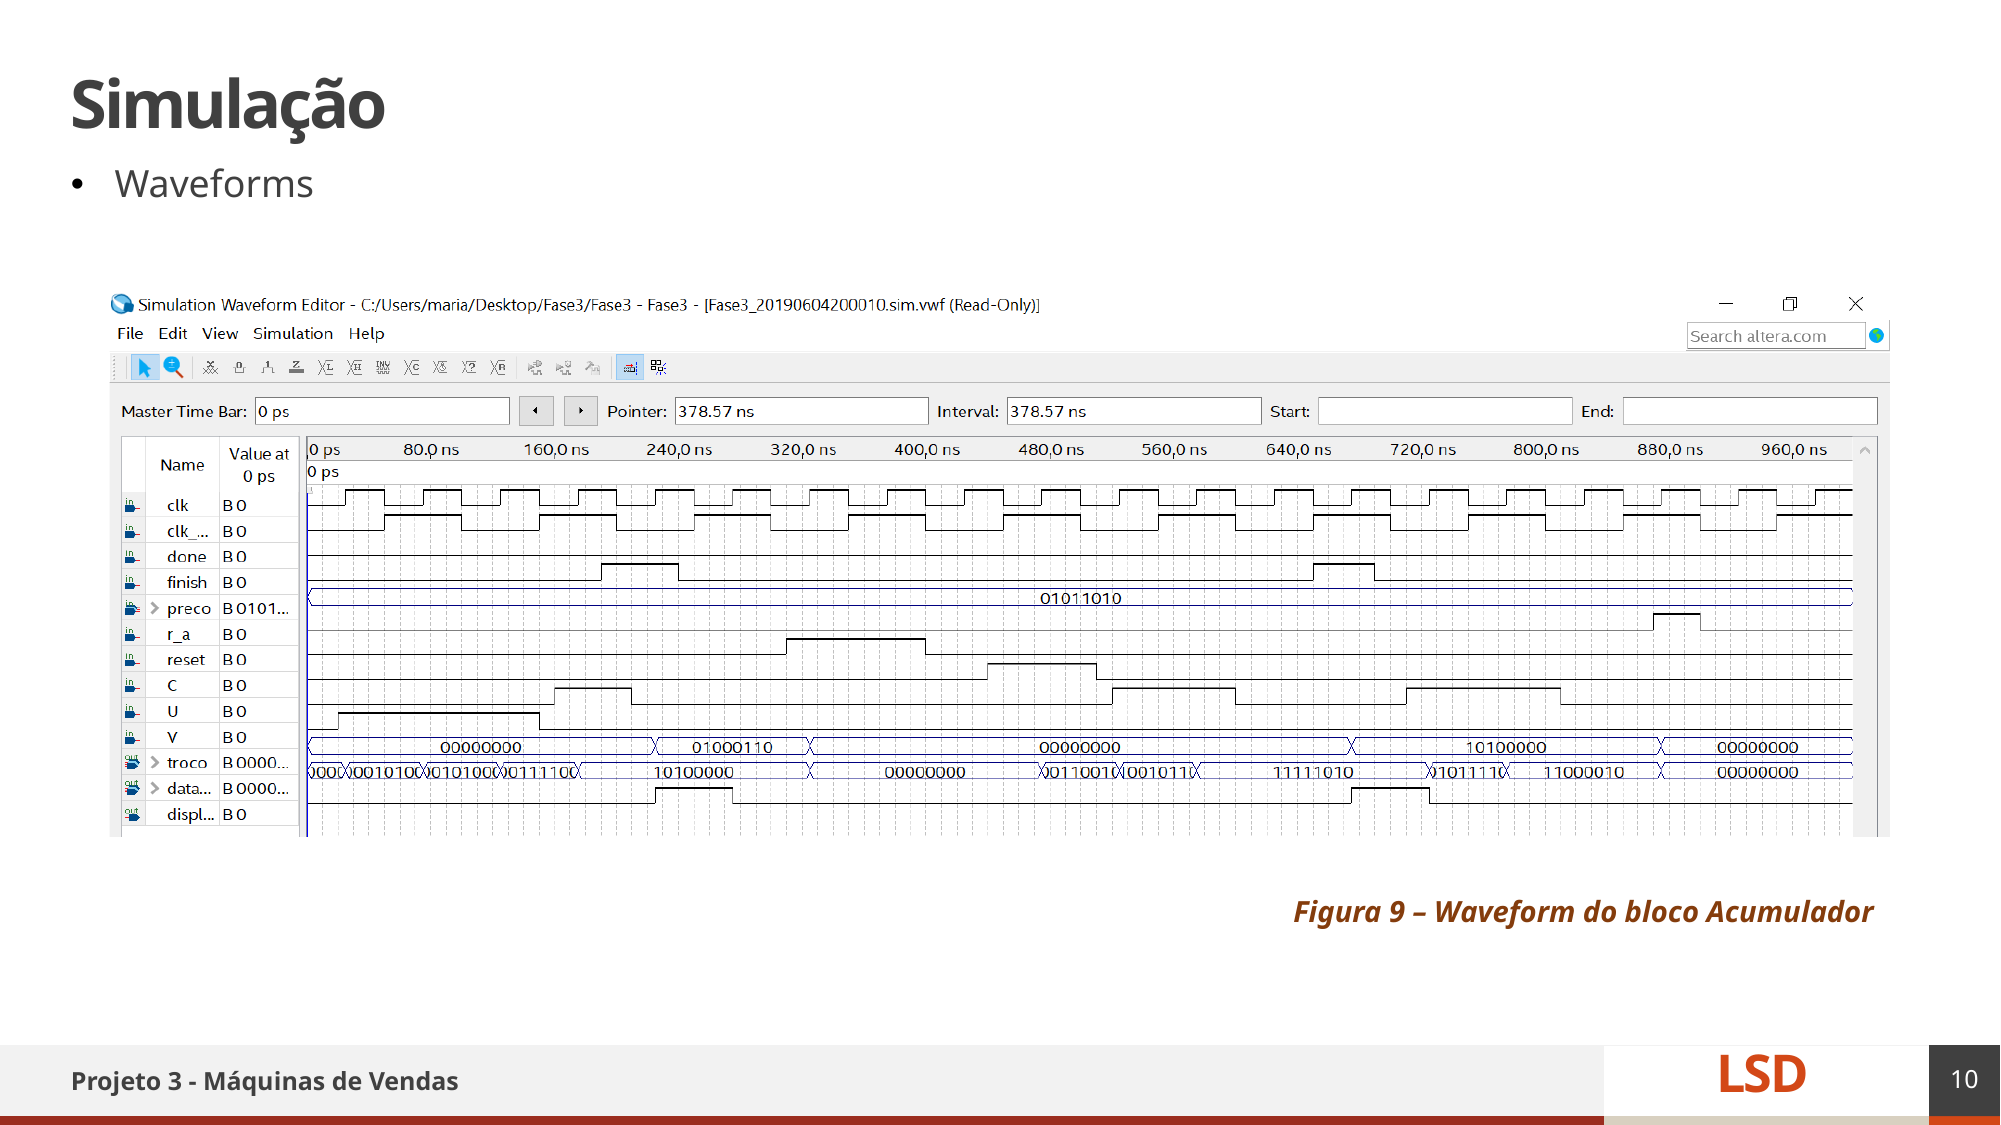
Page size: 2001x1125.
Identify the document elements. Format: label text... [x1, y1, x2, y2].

text_box [1929, 1045, 2000, 1117]
title Simulação [70, 70, 1930, 142]
text_box Projeto 3 - Máquinas de Vendas [70, 1056, 1000, 1105]
list Waveforms [70, 165, 1931, 225]
picture [109, 288, 1891, 837]
text_box Figura 9 – Waveform do bloco Acumulador [1293, 893, 1891, 929]
